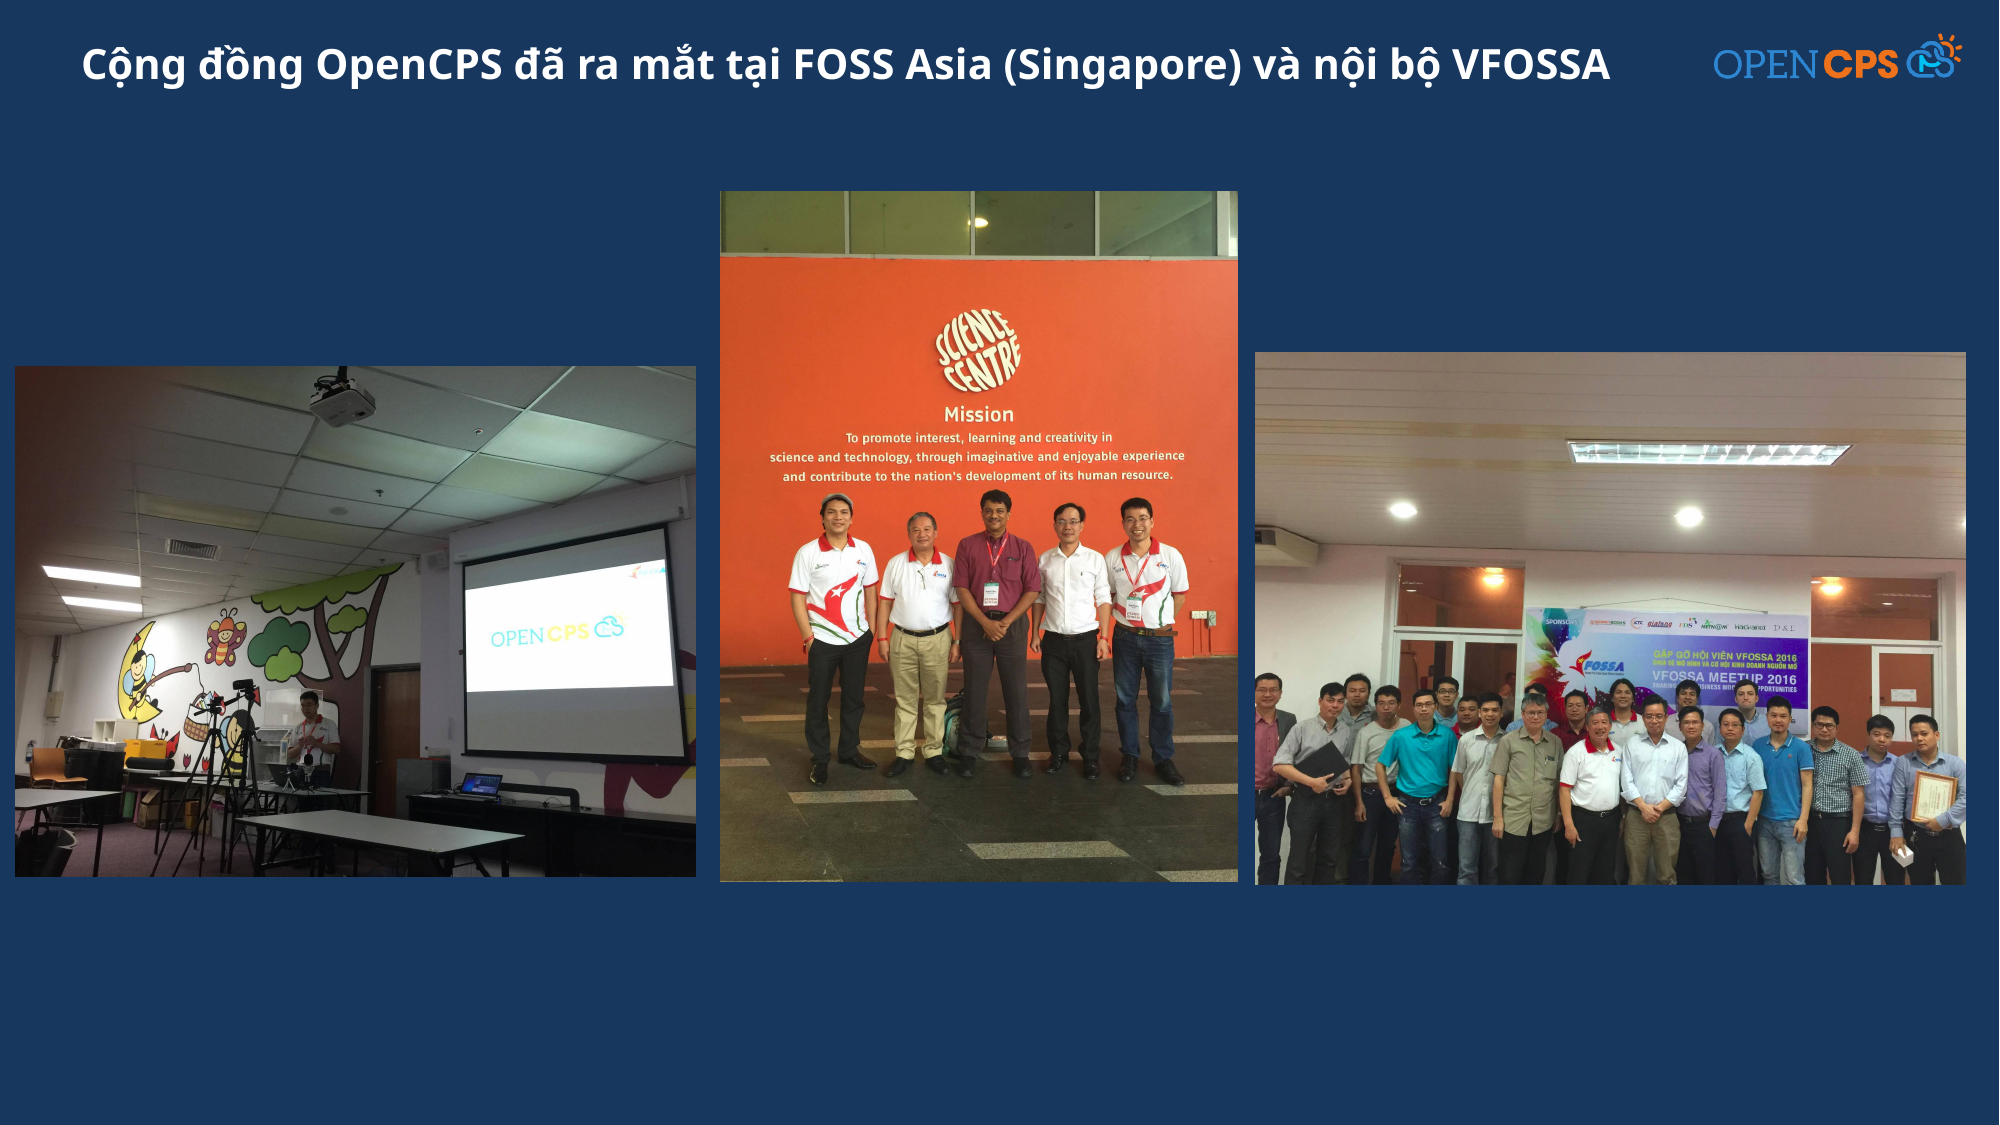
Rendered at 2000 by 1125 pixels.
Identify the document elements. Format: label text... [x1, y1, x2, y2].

picture [1709, 29, 1966, 85]
picture [720, 191, 1238, 882]
picture [15, 366, 696, 877]
text_box Cộng đồng OpenCPS đã ra mắt tại FOSS Asia (Singapore) và nội bộ VFOSSA [66, 29, 1626, 95]
picture [1255, 352, 1966, 886]
